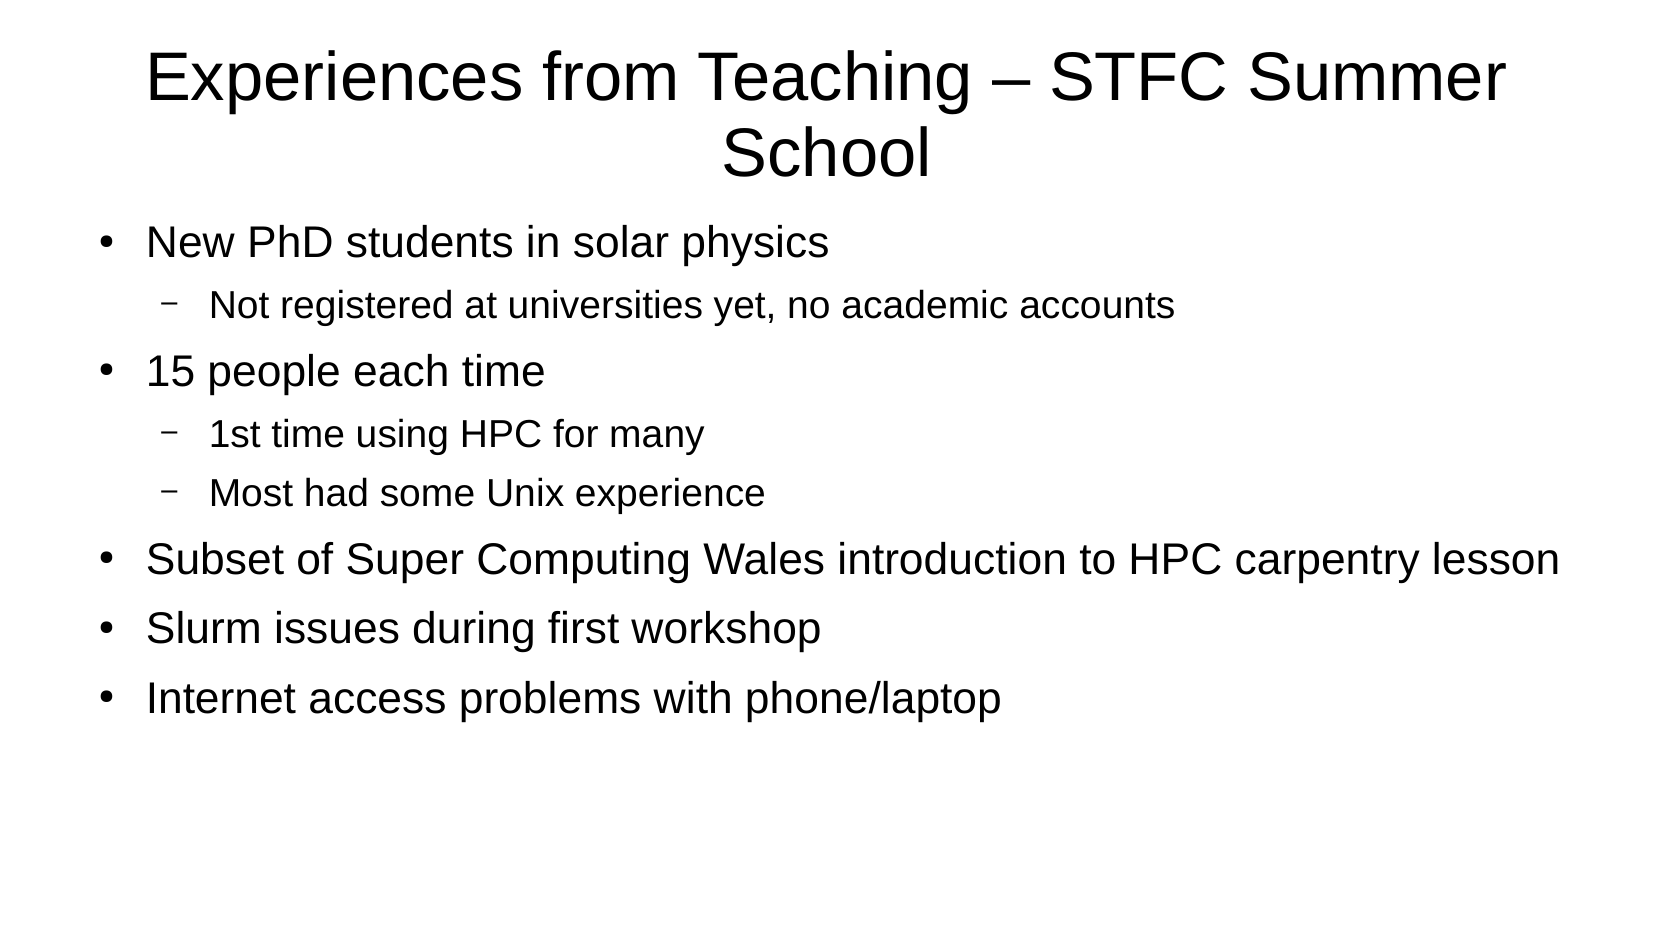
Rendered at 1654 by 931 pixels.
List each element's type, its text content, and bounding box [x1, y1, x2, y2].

list New PhD students in solar physics Not registered at universities yet, no academic accounts 15 people each time 1st time using HPC for many Most had some Unix experience Subset of Super Computing Wales introduction to HPC carpentry lesson Slurm issues during first workshop Internet access problems with phone/laptop [82, 217, 1571, 758]
title Experiences from Teaching – STFC Summer School [82, 37, 1571, 193]
